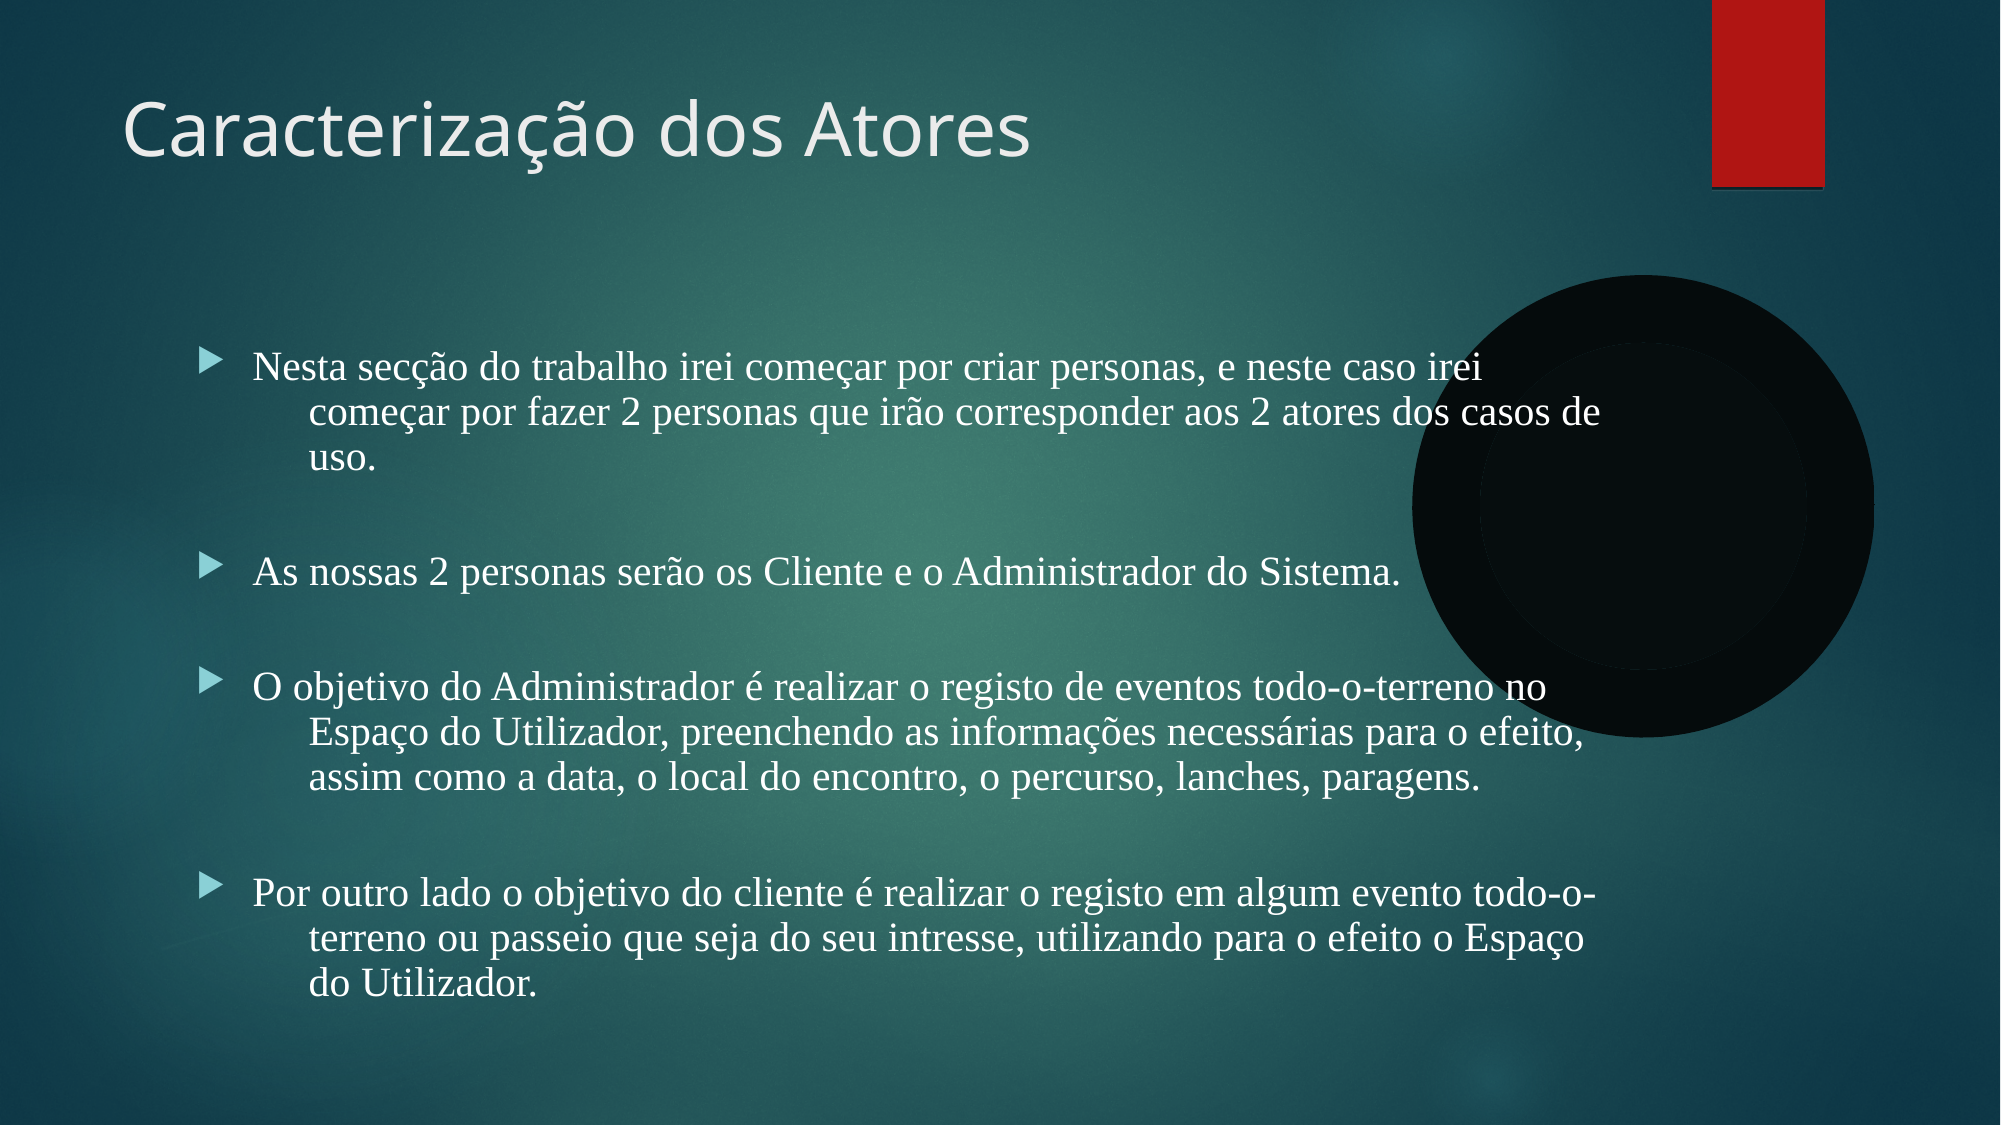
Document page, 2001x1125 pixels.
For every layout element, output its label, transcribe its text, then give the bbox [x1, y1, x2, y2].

list Nesta secção do trabalho irei começar por criar personas, e neste caso irei começar por fazer 2 personas que irão corresponder aos 2 atores dos casos de uso. As nossas 2 personas serão os Cliente e o Administrador do Sistema. O objetivo do Administrador é realizar o registo de eventos todo-o-terreno no Espaço do Utilizador, preenchendo as informações necessárias para o efeito, assim como a data, o local do encontro, o percurso, lanches, paragens. Por outro lado o objetivo do cliente é realizar o registo em algum evento todo-o-terreno ou passeio que seja do seu intresse, utilizando para o efeito o Espaço do Utilizador. [181, 336, 1649, 1026]
title Caracterização dos Atores [106, 74, 1649, 305]
